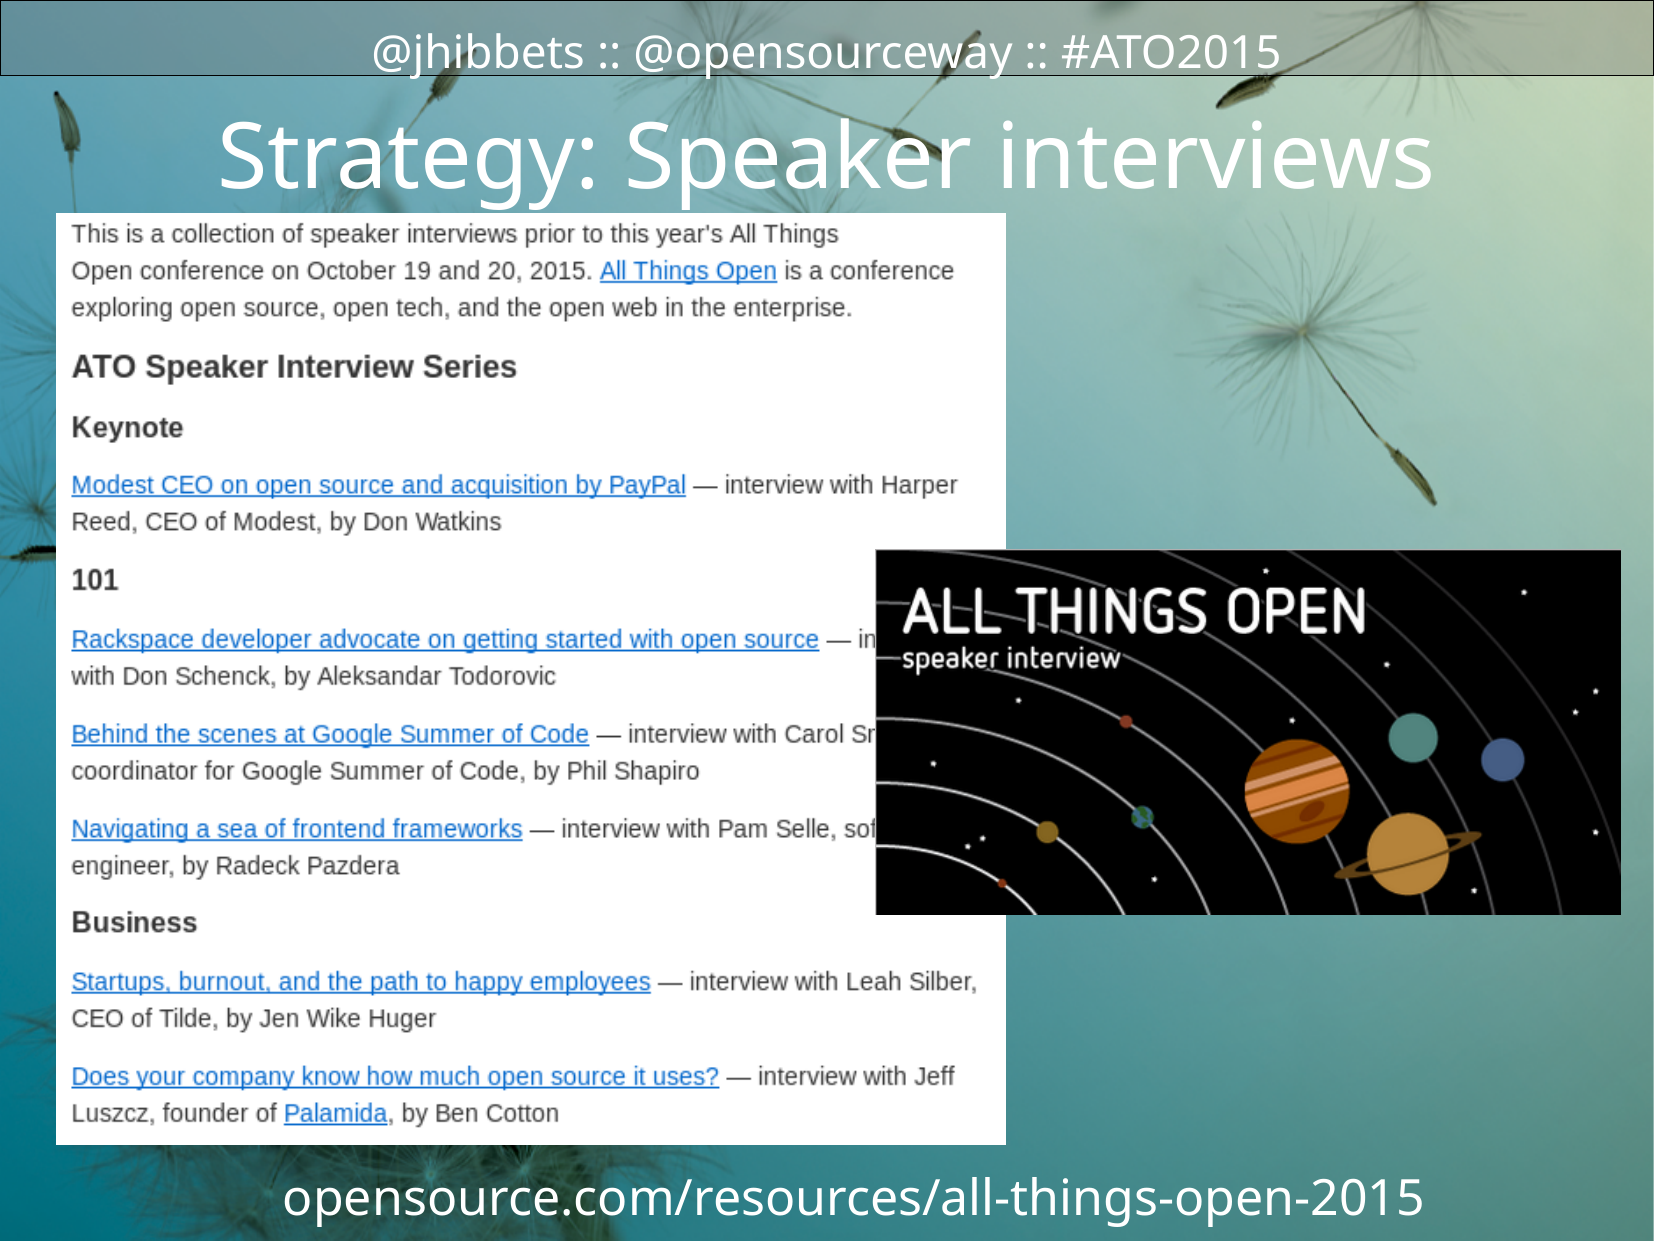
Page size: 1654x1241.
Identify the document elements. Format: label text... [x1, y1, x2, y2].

picture [0, 76, 1654, 1241]
text_box opensource.com/resources/all-things-open-2015 [268, 1155, 1441, 1220]
title Strategy: Speaker interviews [82, 49, 1571, 257]
